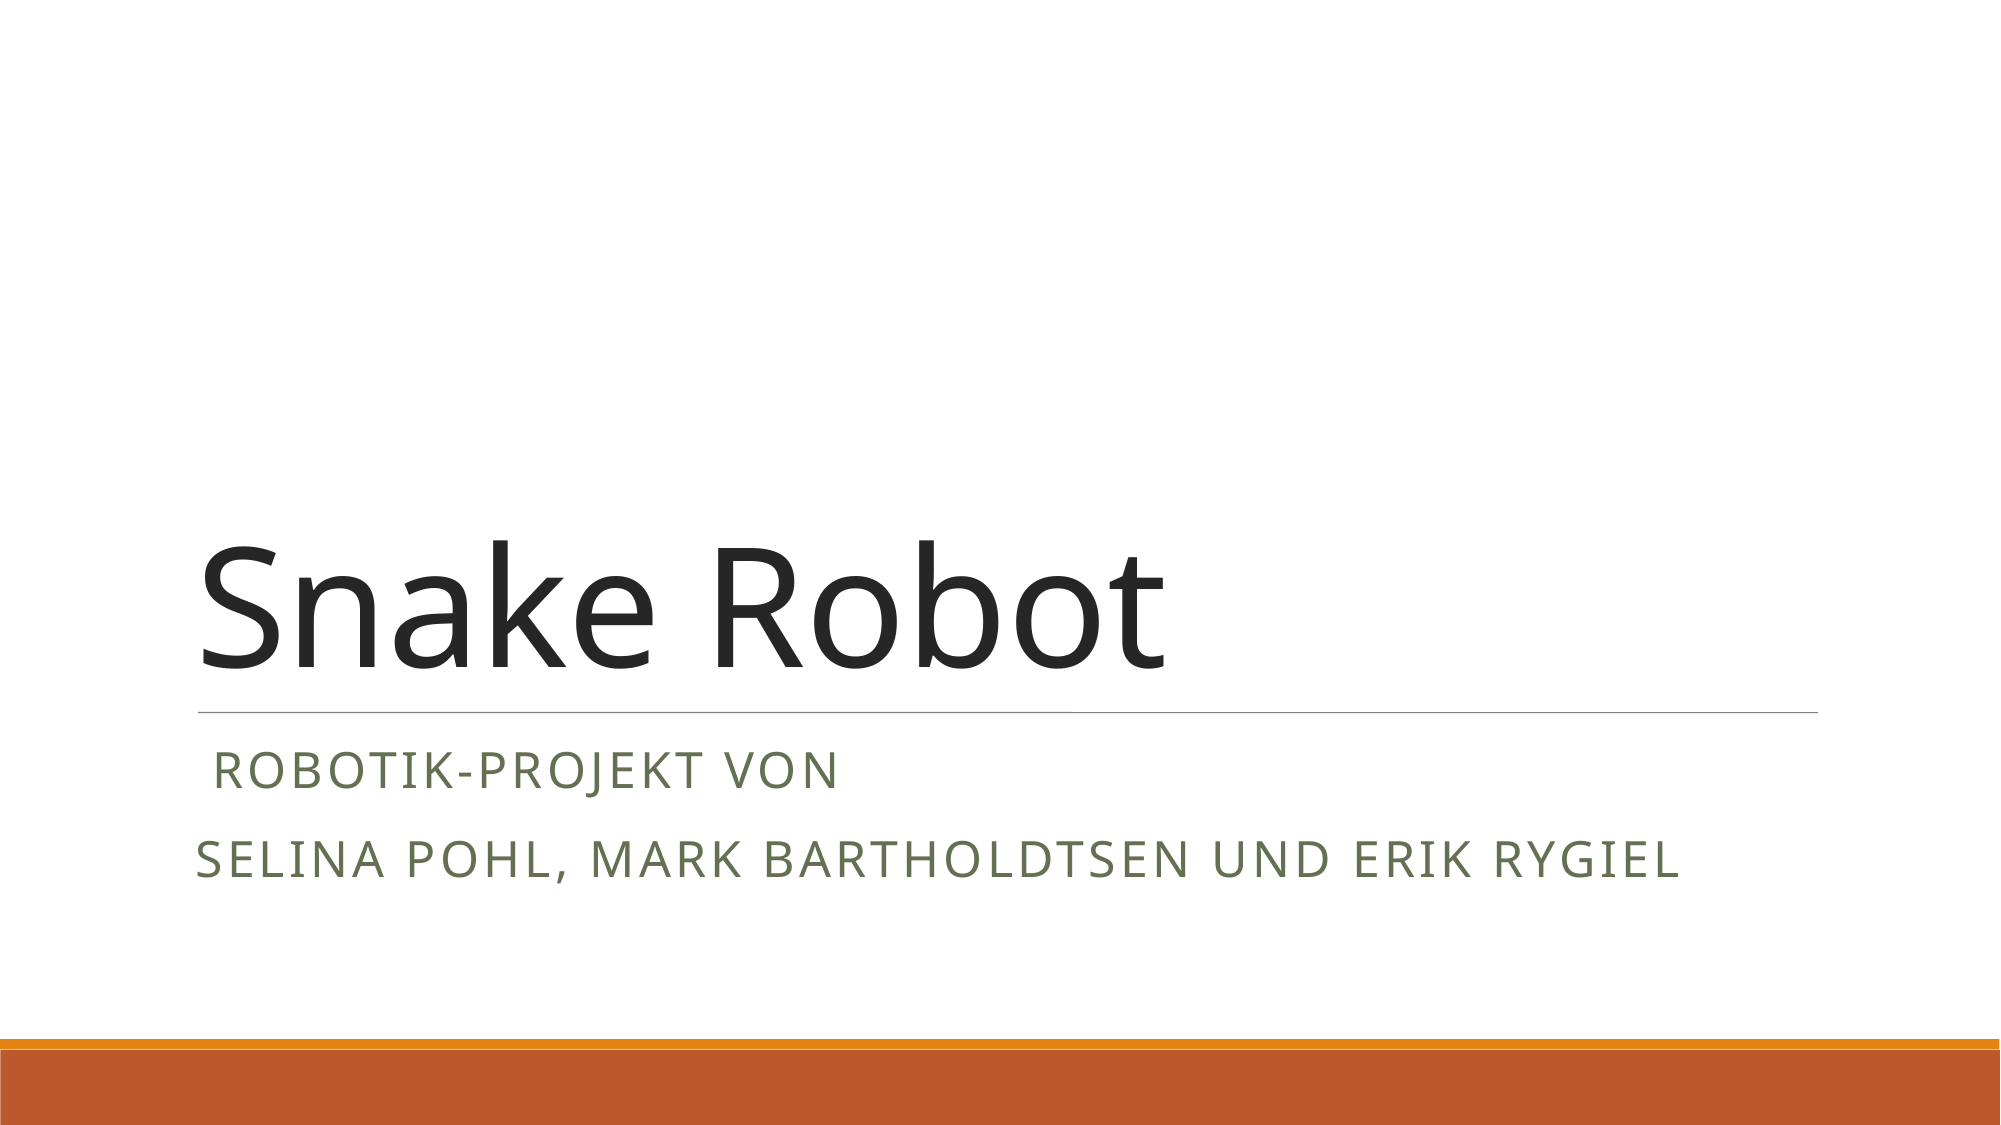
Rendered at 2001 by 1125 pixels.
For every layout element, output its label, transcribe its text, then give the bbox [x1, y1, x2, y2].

title Snake Robot [180, 124, 1830, 710]
subtitle Robotik-Projekt von Selina Pohl, Mark Bartholdtsen und Erik Rygiel [180, 730, 1831, 919]
